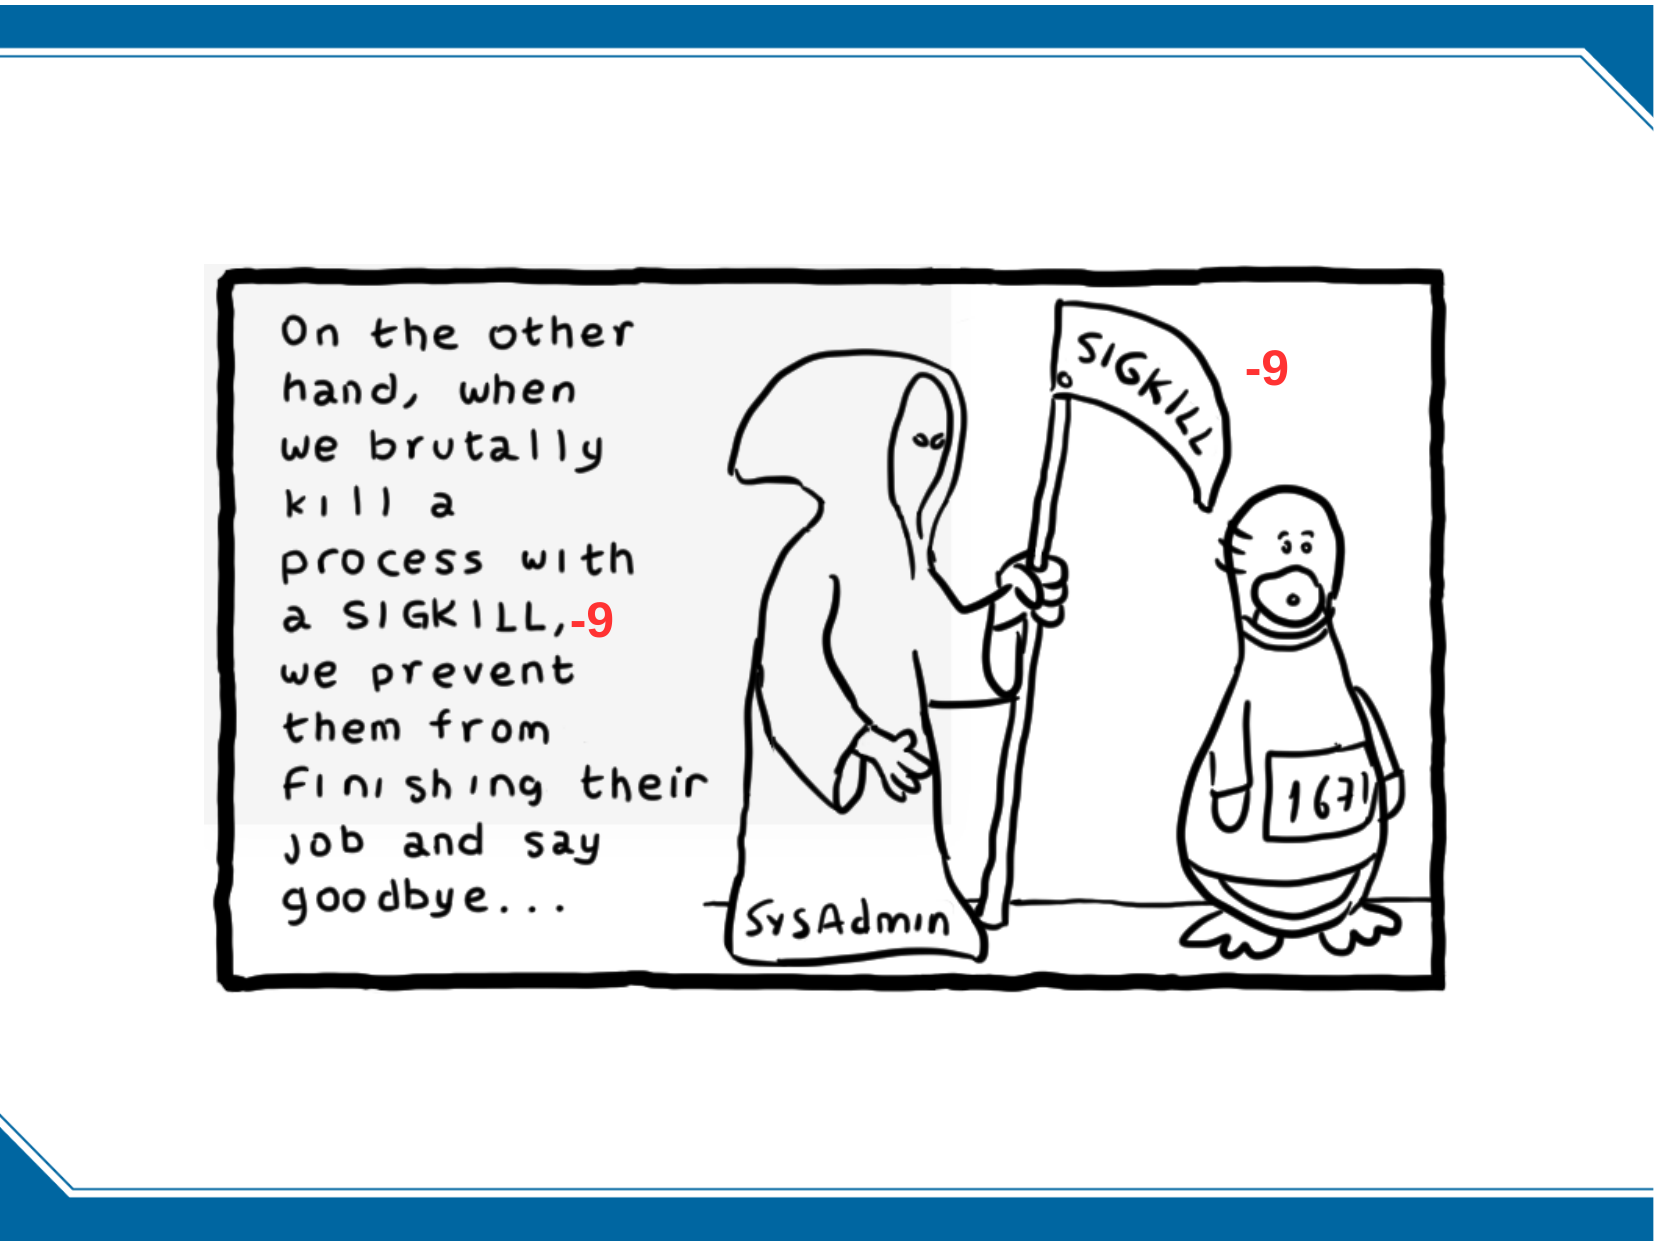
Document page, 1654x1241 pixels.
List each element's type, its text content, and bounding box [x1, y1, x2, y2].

picture [0, 5, 1654, 132]
picture [204, 264, 1464, 997]
text_box -9 [555, 585, 661, 656]
picture [0, 1113, 1654, 1241]
text_box -9 [1230, 333, 1336, 404]
